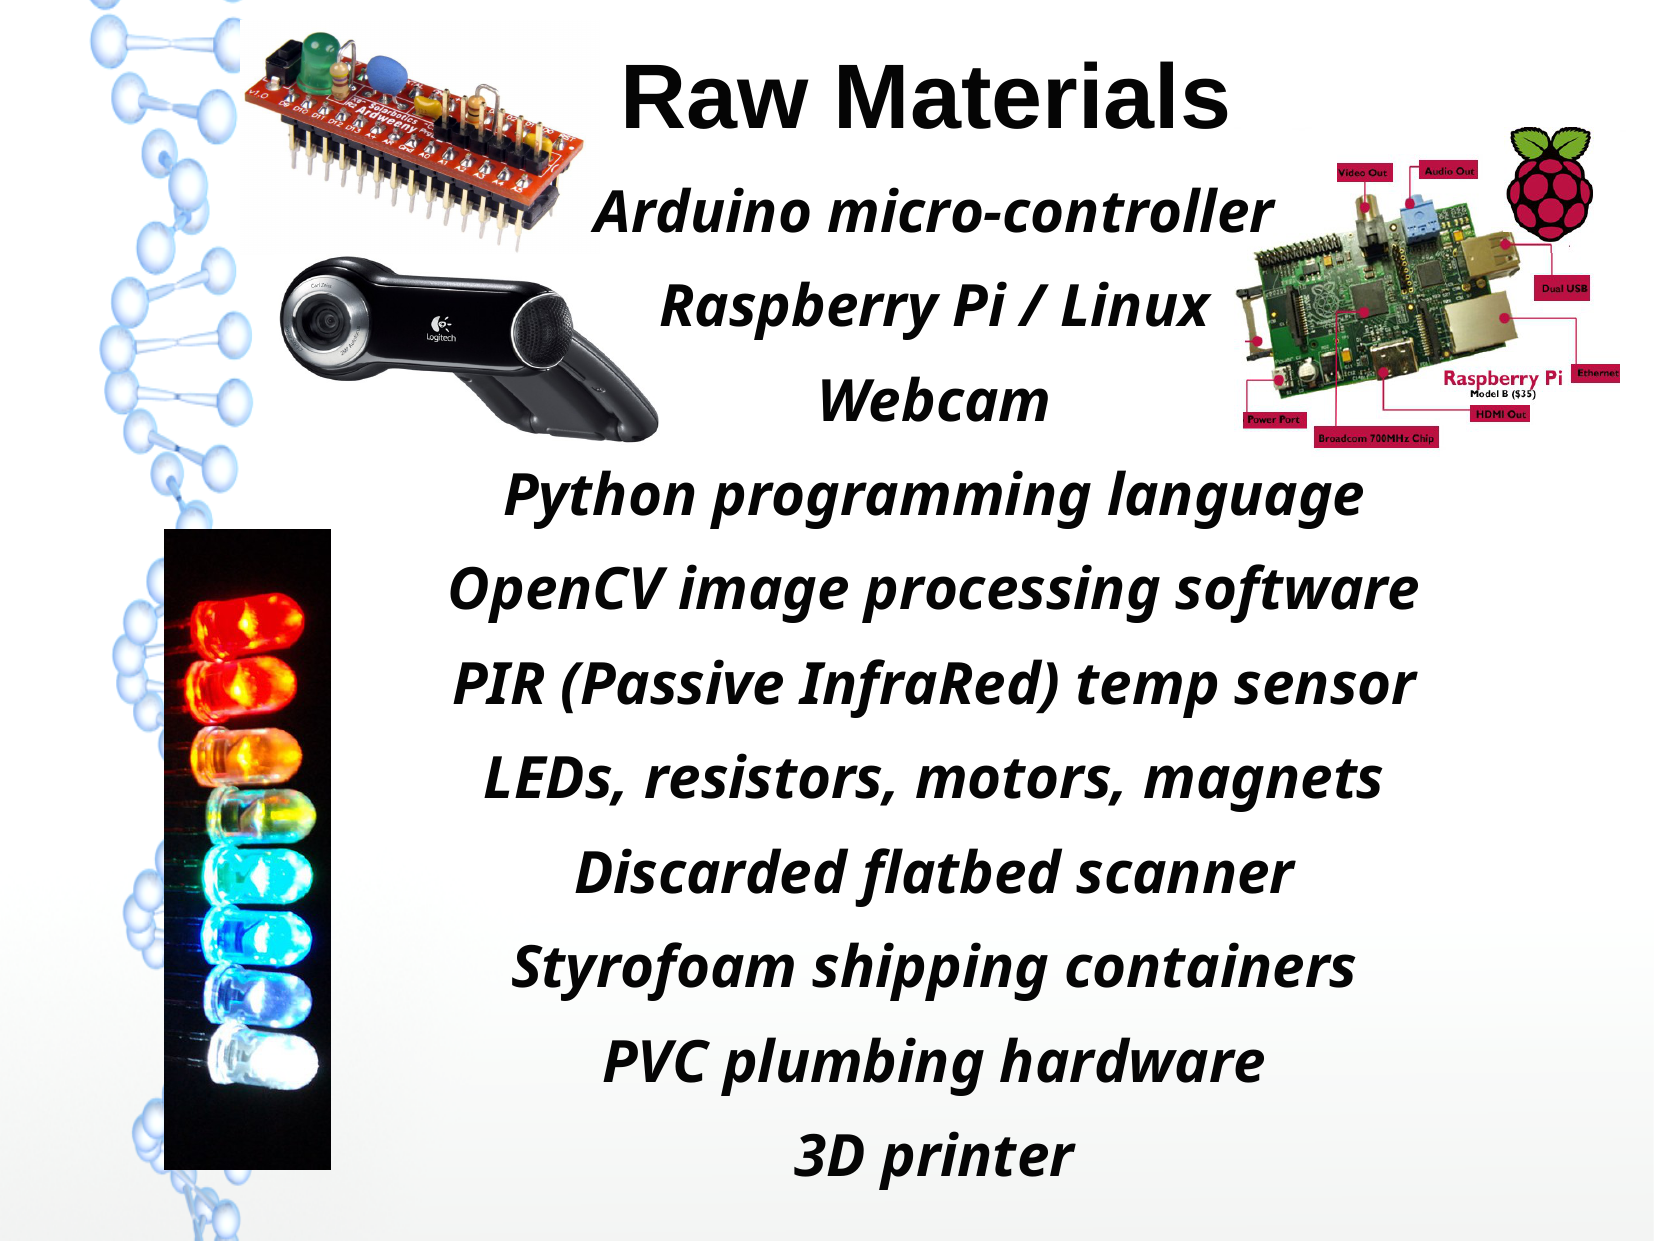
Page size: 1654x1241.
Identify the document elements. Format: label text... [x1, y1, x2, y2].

text_box Raw Materials [261, 29, 1591, 165]
picture [0, 0, 1654, 1241]
text_box Arduino micro-controller Raspberry Pi / Linux Webcam Python programming language OpenCV image processing software PIR (Passive InfraRed) temp sensor LEDs, resistors, motors, magnets Discarded flatbed scanner Styrofoam shipping containers PVC plumbing hardware 3D printer [257, 177, 1612, 1193]
